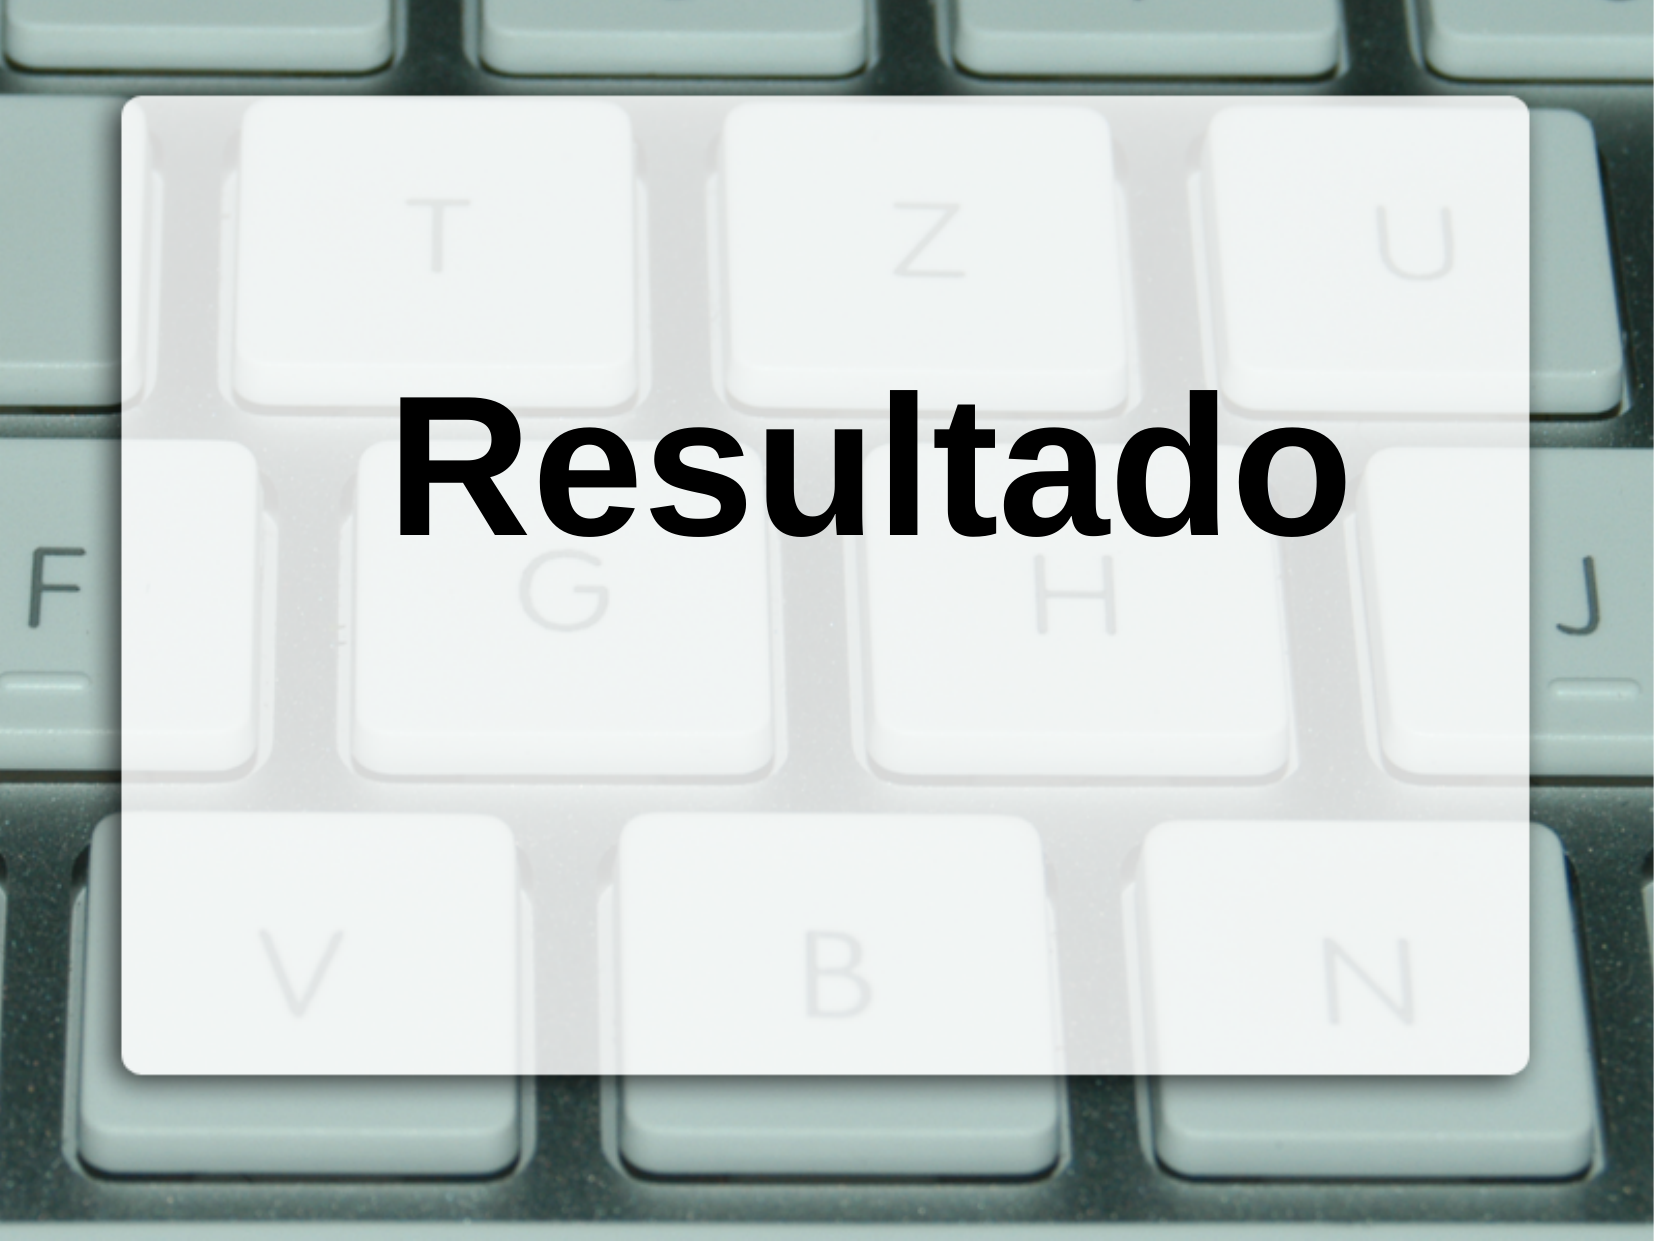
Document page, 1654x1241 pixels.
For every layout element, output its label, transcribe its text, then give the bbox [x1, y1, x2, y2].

list Resultado [147, 354, 1506, 1241]
picture [0, 0, 1654, 1241]
